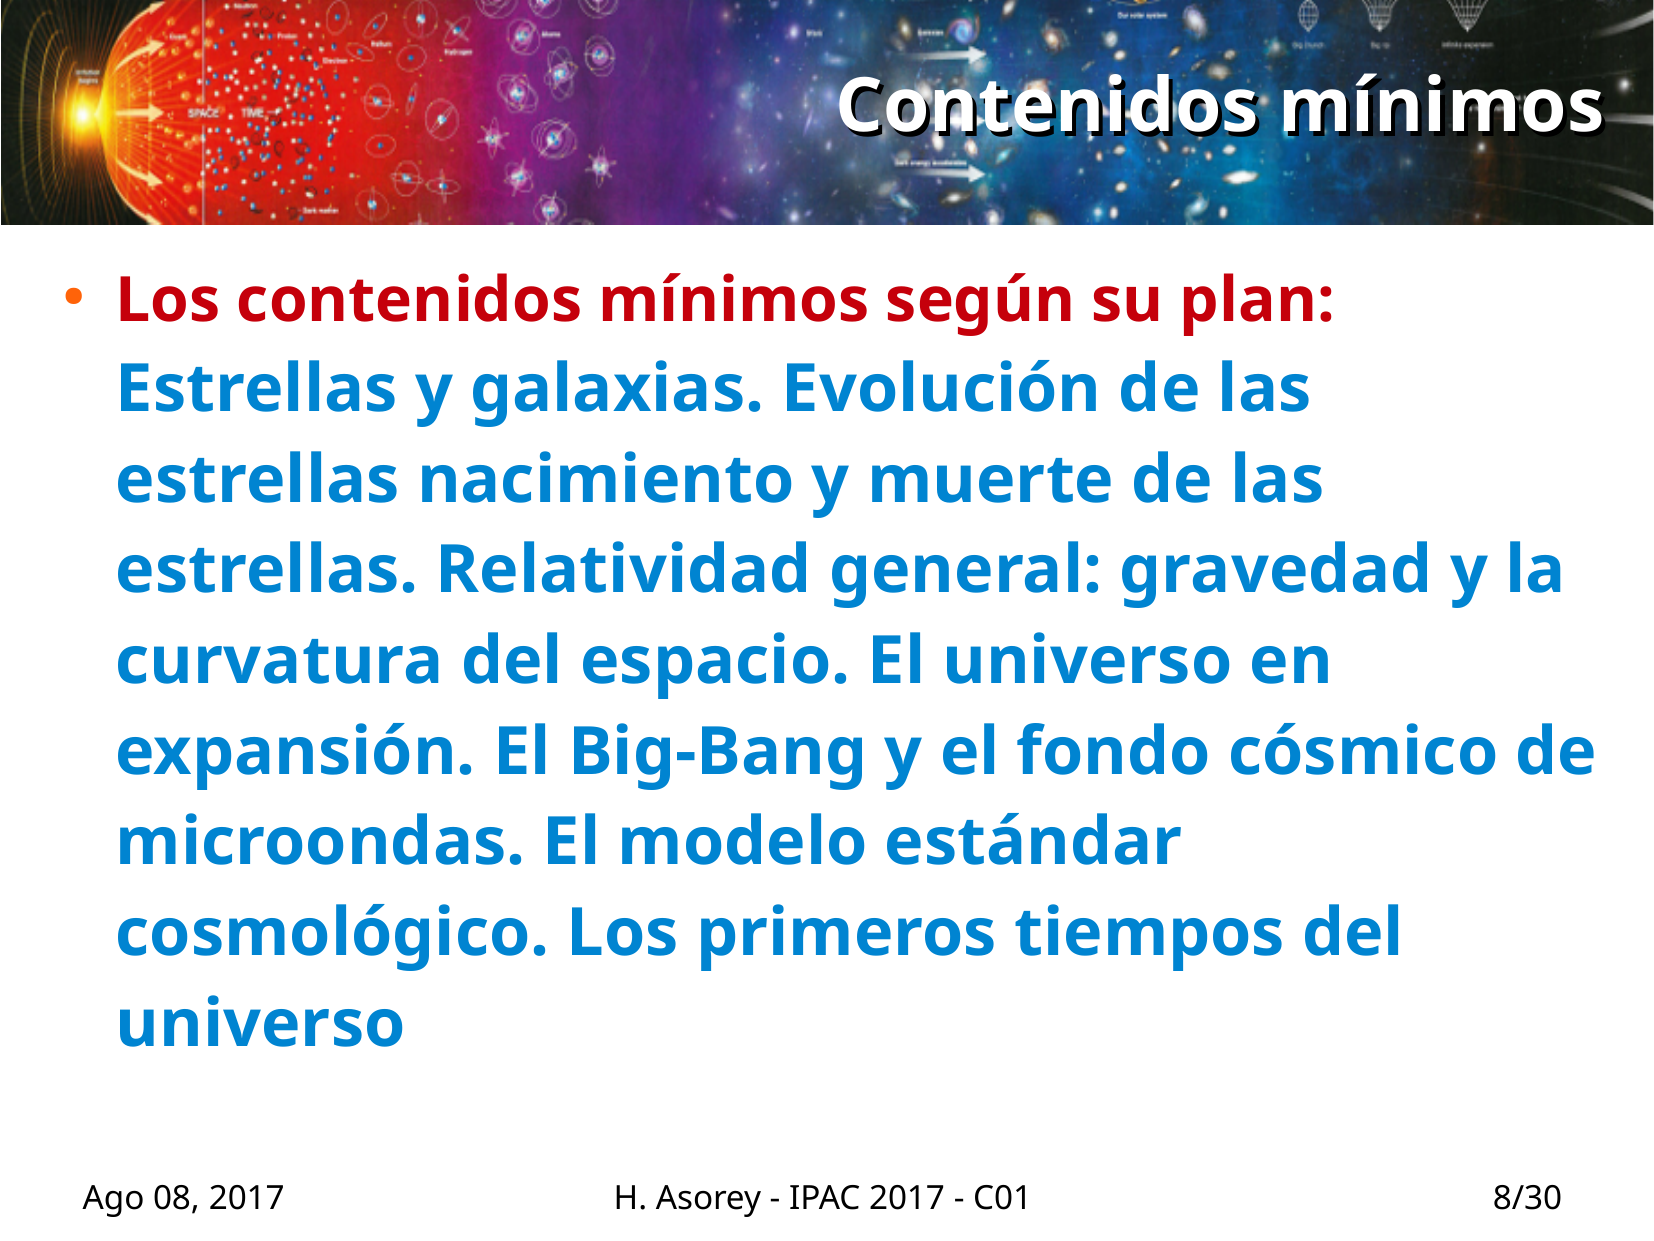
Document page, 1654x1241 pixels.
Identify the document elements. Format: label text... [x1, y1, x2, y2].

picture [1, 0, 1654, 225]
list Los contenidos mínimos según su plan: Estrellas y galaxias. Evolución de las estrellas nacimiento y muerte de las estrellas. Relatividad general: gravedad y la curvatura del espacio. El universo en expansión. El Big-Bang y el fondo cósmico de microondas. El modelo estándar cosmológico. Los primeros tiempos del universo [45, 255, 1606, 1156]
title Contenidos mínimos [45, 15, 1606, 191]
